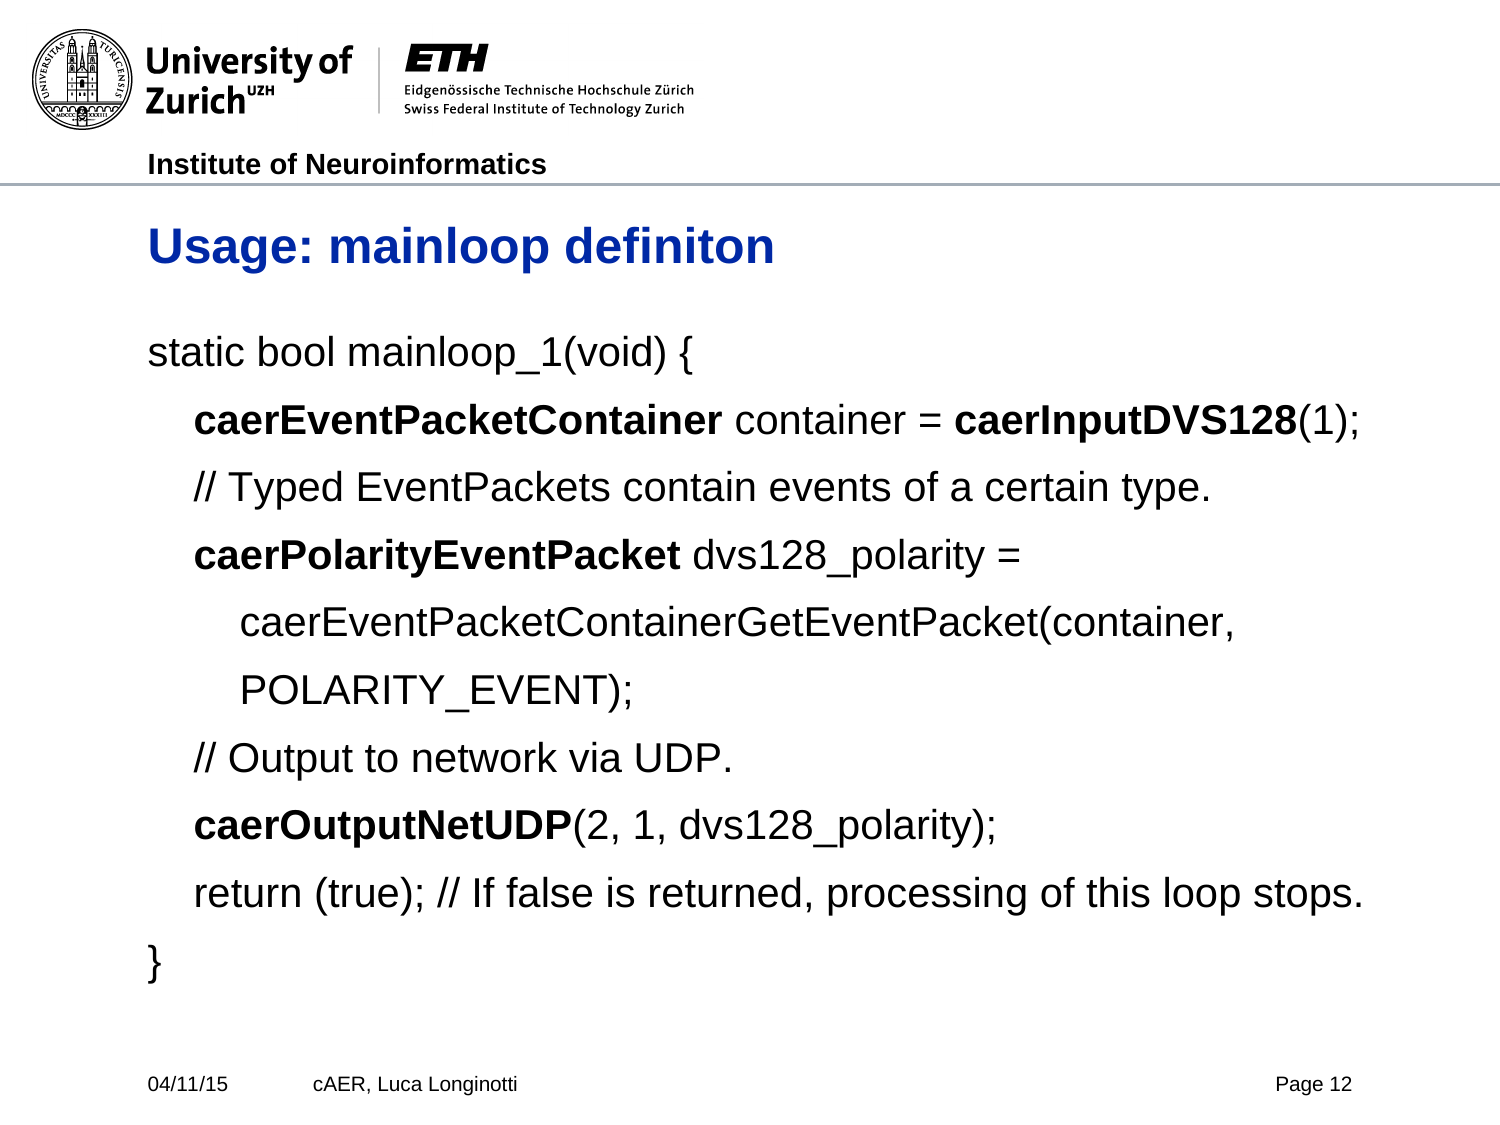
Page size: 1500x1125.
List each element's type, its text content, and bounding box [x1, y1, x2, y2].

picture [26, 23, 704, 136]
title Usage: mainloop definiton [147, 208, 1353, 324]
list static bool mainloop_1(void) { caerEventPacketContainer container = caerInputDVS128(1); // Typed EventPackets contain events of a certain type. caerPolarityEventPacket dvs128_polarity = caerEventPacketContainerGetEventPacket(container, POLARITY_EVENT); // Output to network via UDP. caerOutputNetUDP(2, 1, dvs128_polarity); return (true); // If false is returned, processing of this loop stops. } [147, 324, 1447, 984]
